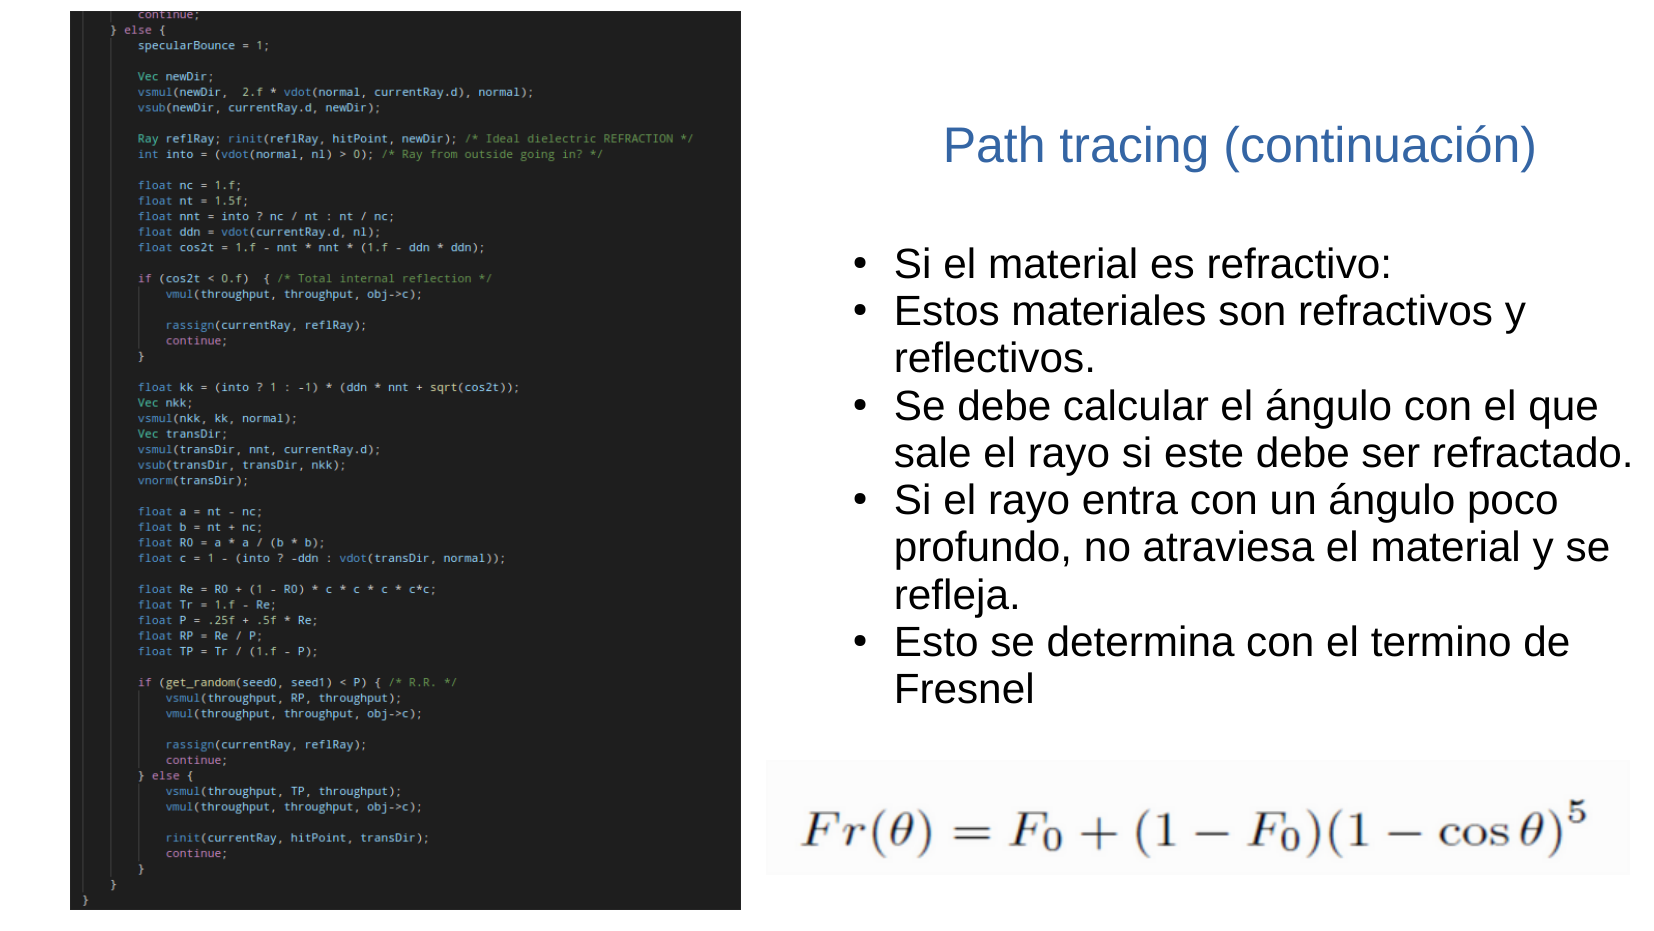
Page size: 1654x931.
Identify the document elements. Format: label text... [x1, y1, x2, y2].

picture [70, 11, 741, 910]
list Si el material es refractivo: Estos materiales son refractivos y reflectivos. Se debe calcular el ángulo con el que sale el rayo si este debe ser refractado. Si el rayo entra con un ángulo poco profundo, no atraviesa el material y se refleja. Esto se determina con el termino de Fresnel [838, 240, 1642, 733]
picture [766, 760, 1630, 875]
text_box Path tracing (continuación) [838, 109, 1642, 209]
